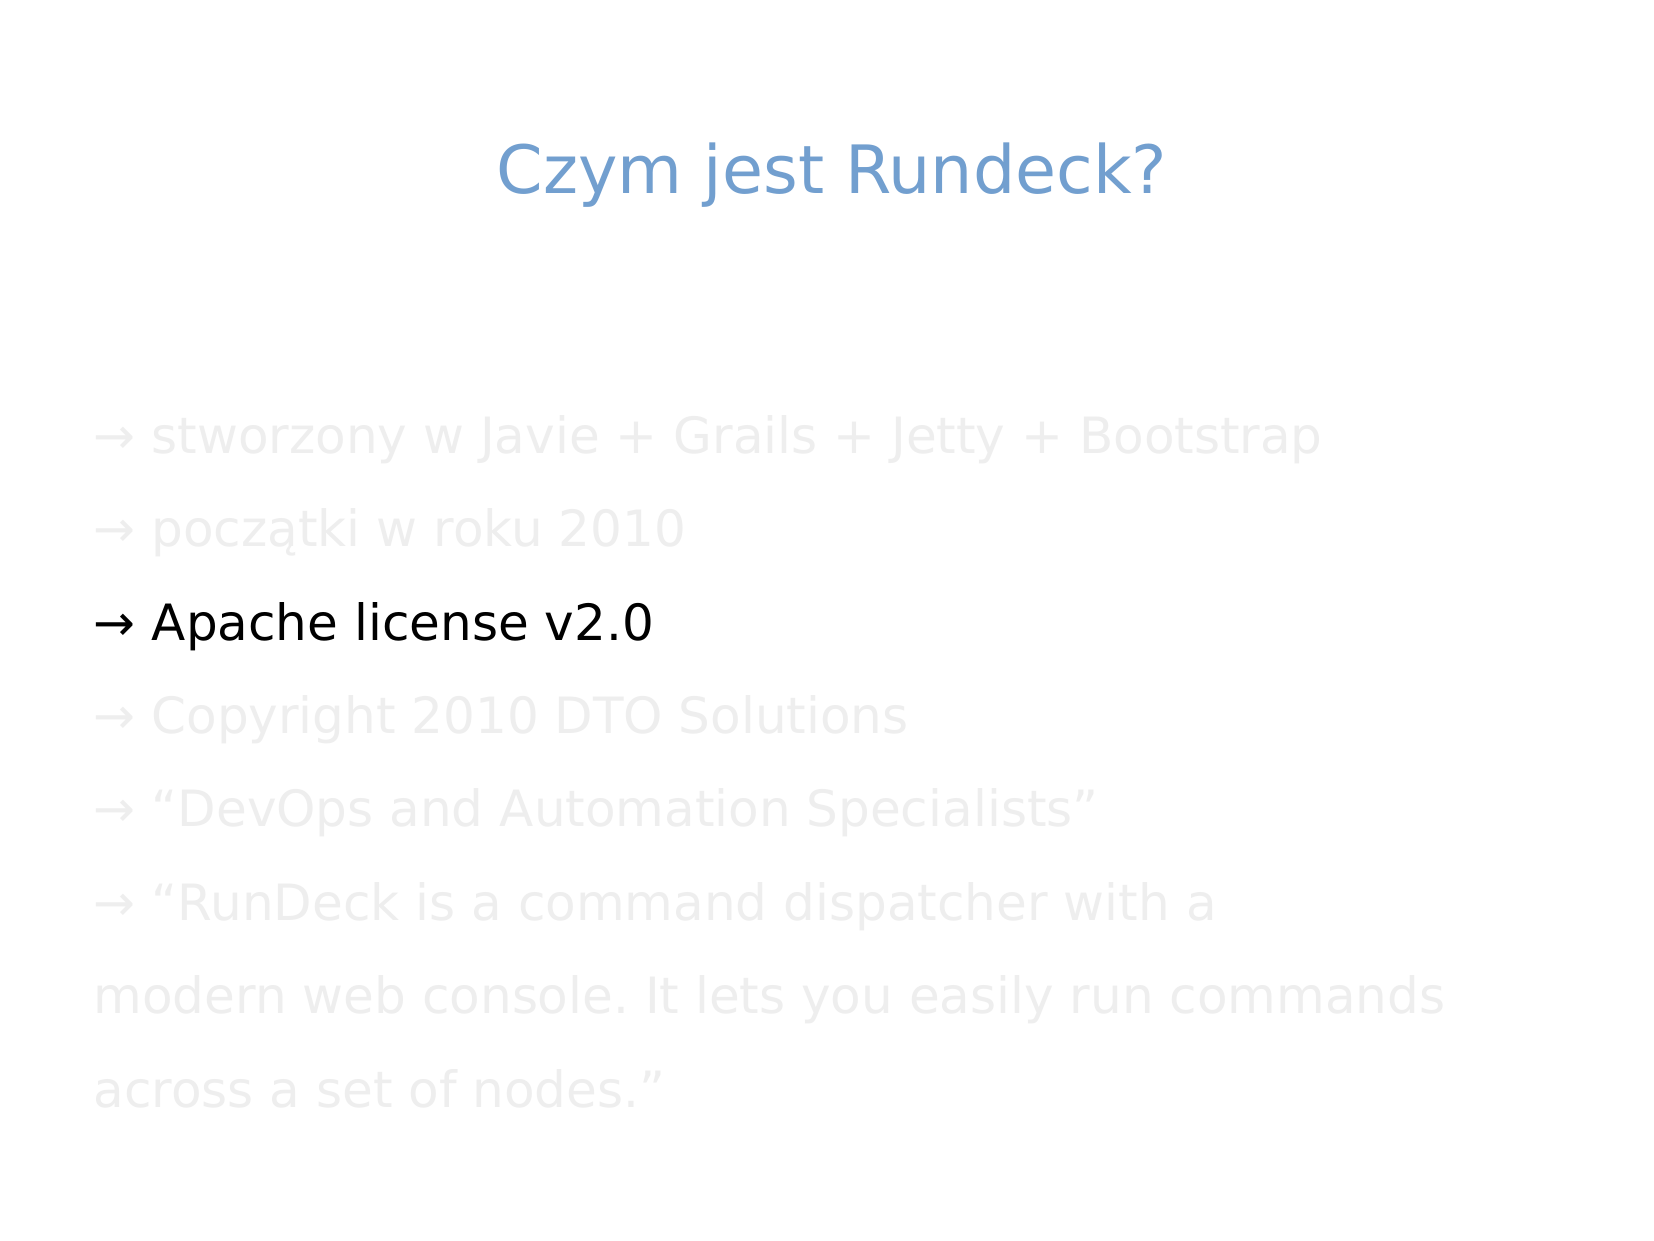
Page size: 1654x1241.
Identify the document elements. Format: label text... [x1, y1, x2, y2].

text_box → stworzony w Javie + Grails + Jetty + Bootstrap → początki w roku 2010 → Apache license v2.0 → Copyright 2010 DTO Solutions → “DevOps and Automation Specialists” → “RunDeck is a command dispatcher with a modern web console. It lets you easily run commands across a set of nodes.” [79, 399, 1575, 1127]
text_box Czym jest Rundeck? [482, 123, 1183, 217]
